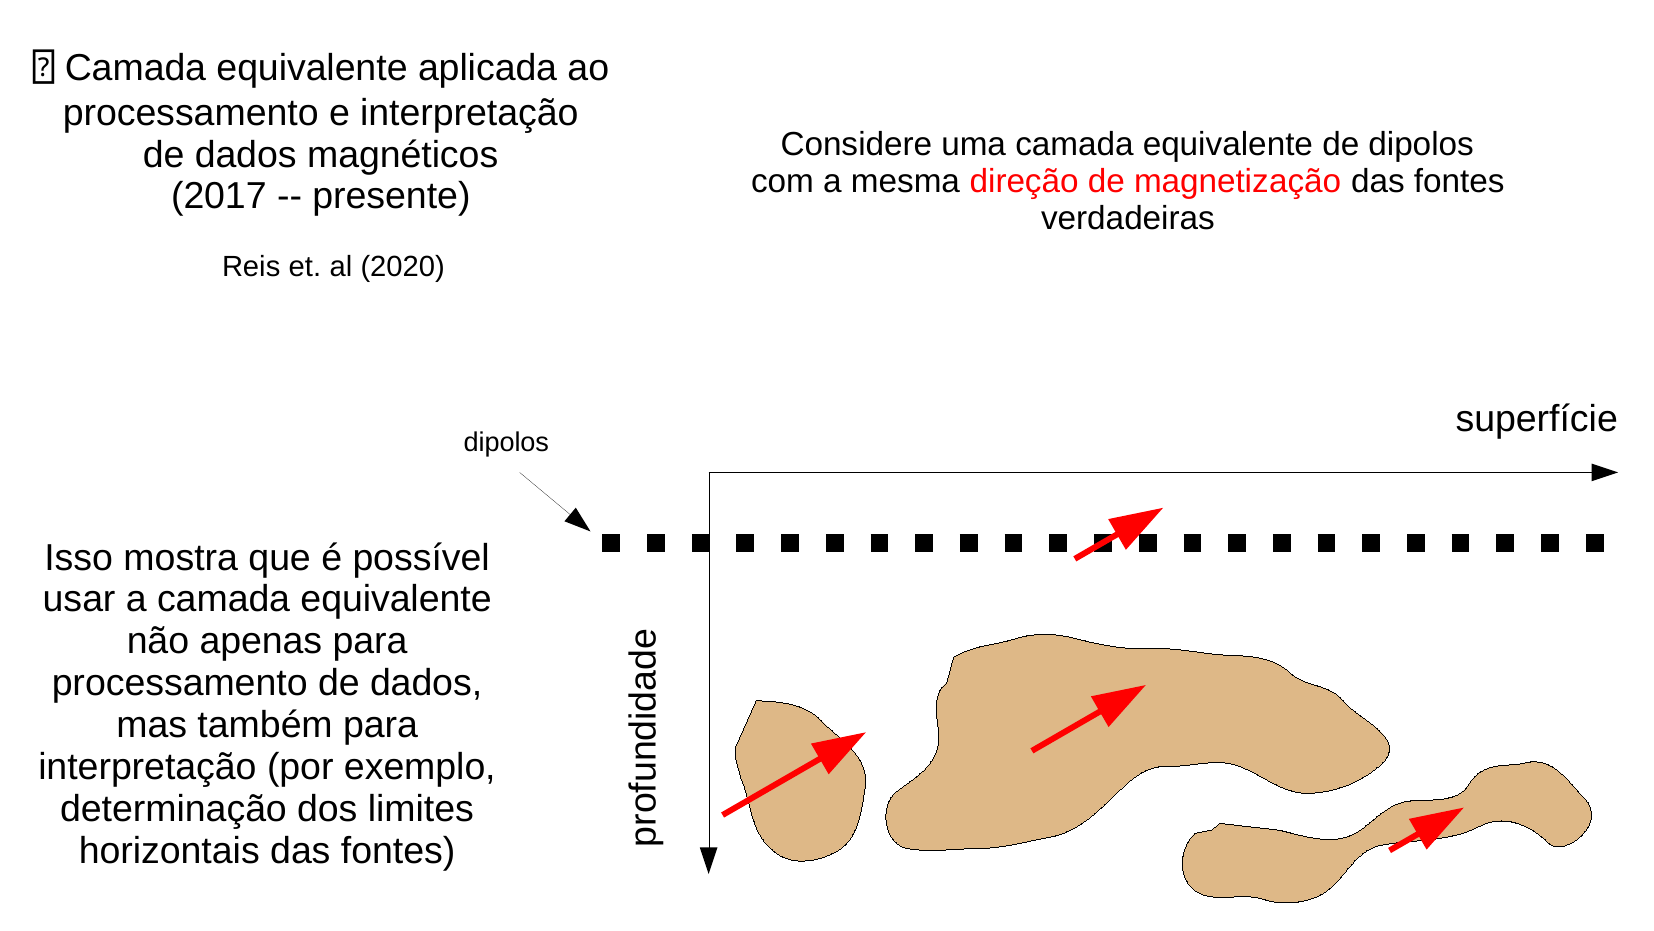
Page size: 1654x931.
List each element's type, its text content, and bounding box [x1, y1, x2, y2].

text_box Reis et. al (2020) [85, 242, 582, 290]
text_box profundidade [614, 614, 672, 862]
text_box [749, 749, 866, 862]
text_box [1182, 761, 1592, 903]
text_box Isso mostra que é possível usar a camada equivalente não apenas para processamento de dados, mas também para interpretação (por exemplo, determinação dos limites horizontais das fontes) [23, 528, 532, 922]
text_box superfície [1440, 389, 1633, 447]
text_box Considere uma camada equivalente de dipolos com a mesma direção de magnetização das fontes verdadeiras [732, 118, 1524, 245]
text_box [885, 634, 1390, 851]
text_box [735, 700, 840, 797]
text_box dipolos [448, 419, 564, 465]
text_box ⍰ Camada equivalente aplicada ao processamento e interpretação de dados magnéticos (2017 -- presente) [17, 32, 626, 230]
